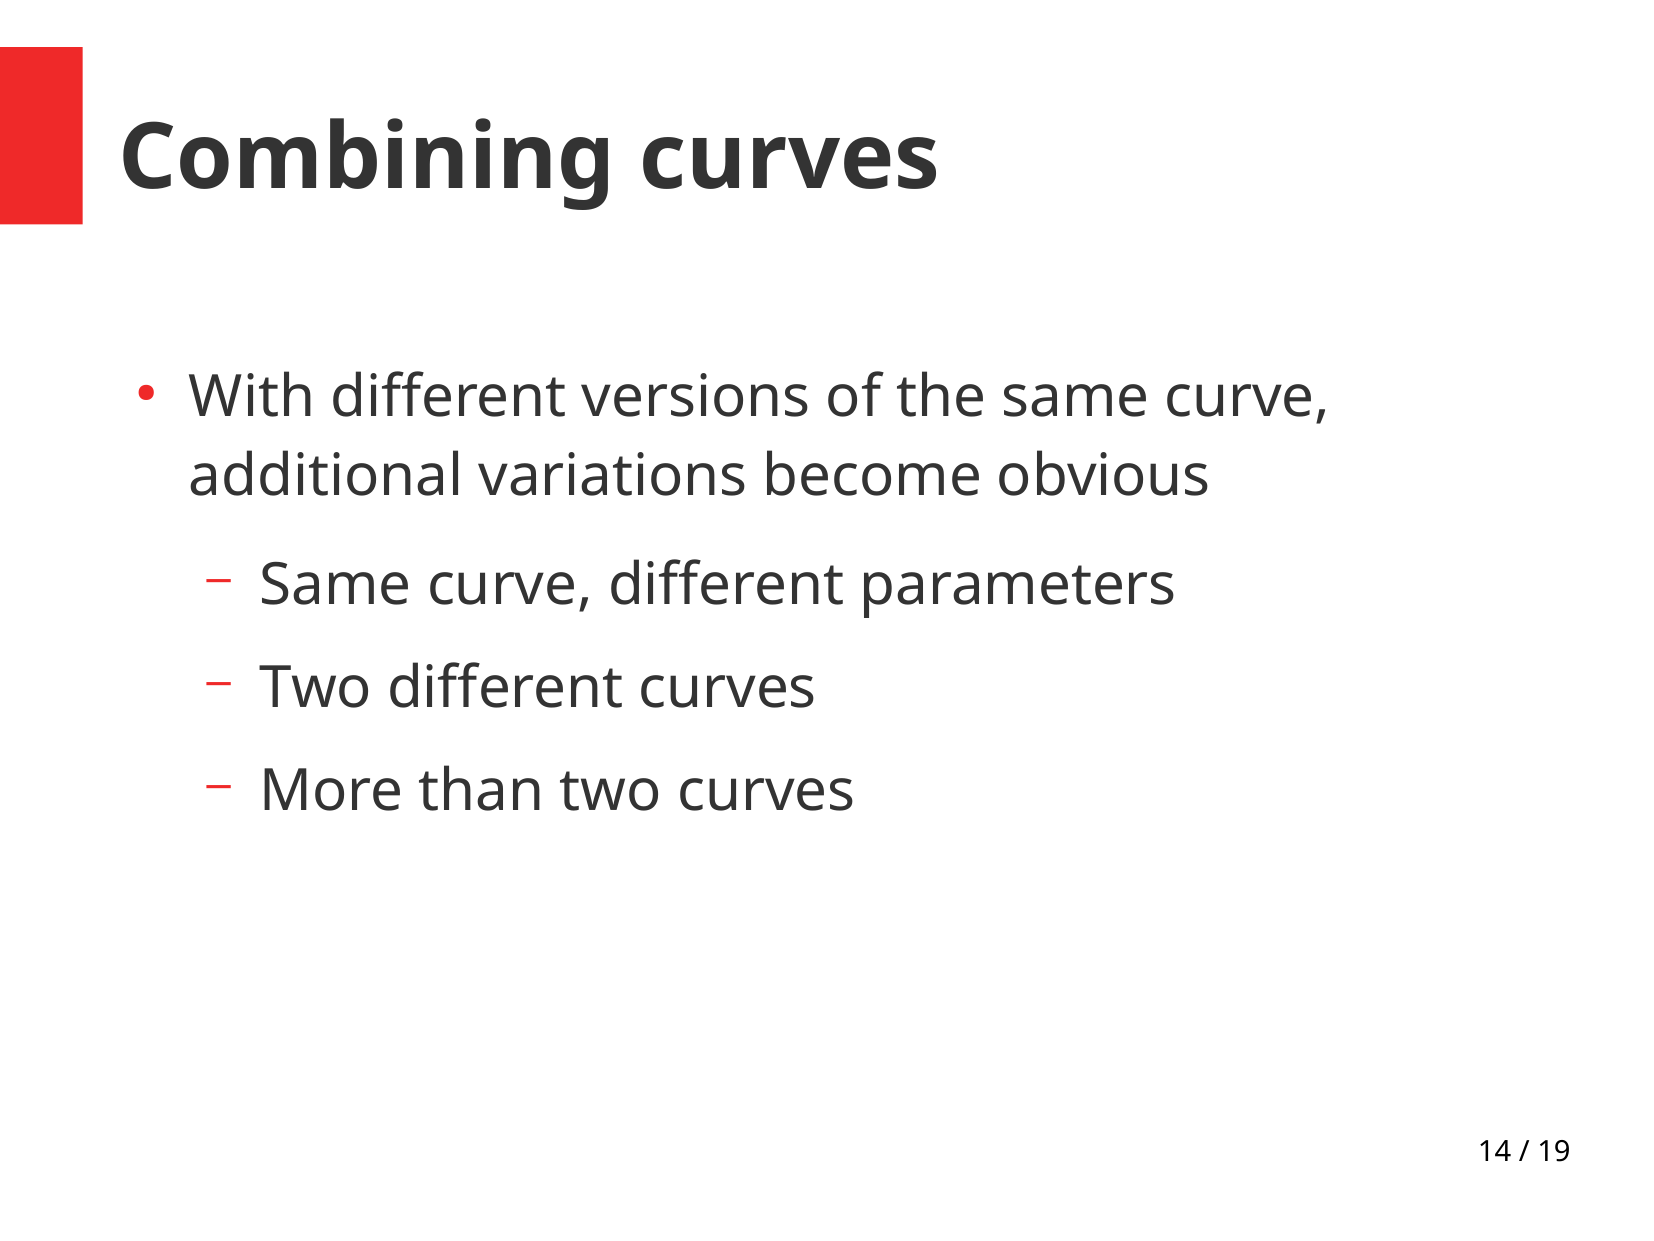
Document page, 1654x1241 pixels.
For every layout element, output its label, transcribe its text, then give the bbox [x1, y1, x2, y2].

list With different versions of the same curve, additional variations become obvious Same curve, different parameters Two different curves More than two curves [118, 354, 1536, 1074]
title Combining curves [118, 49, 1571, 257]
